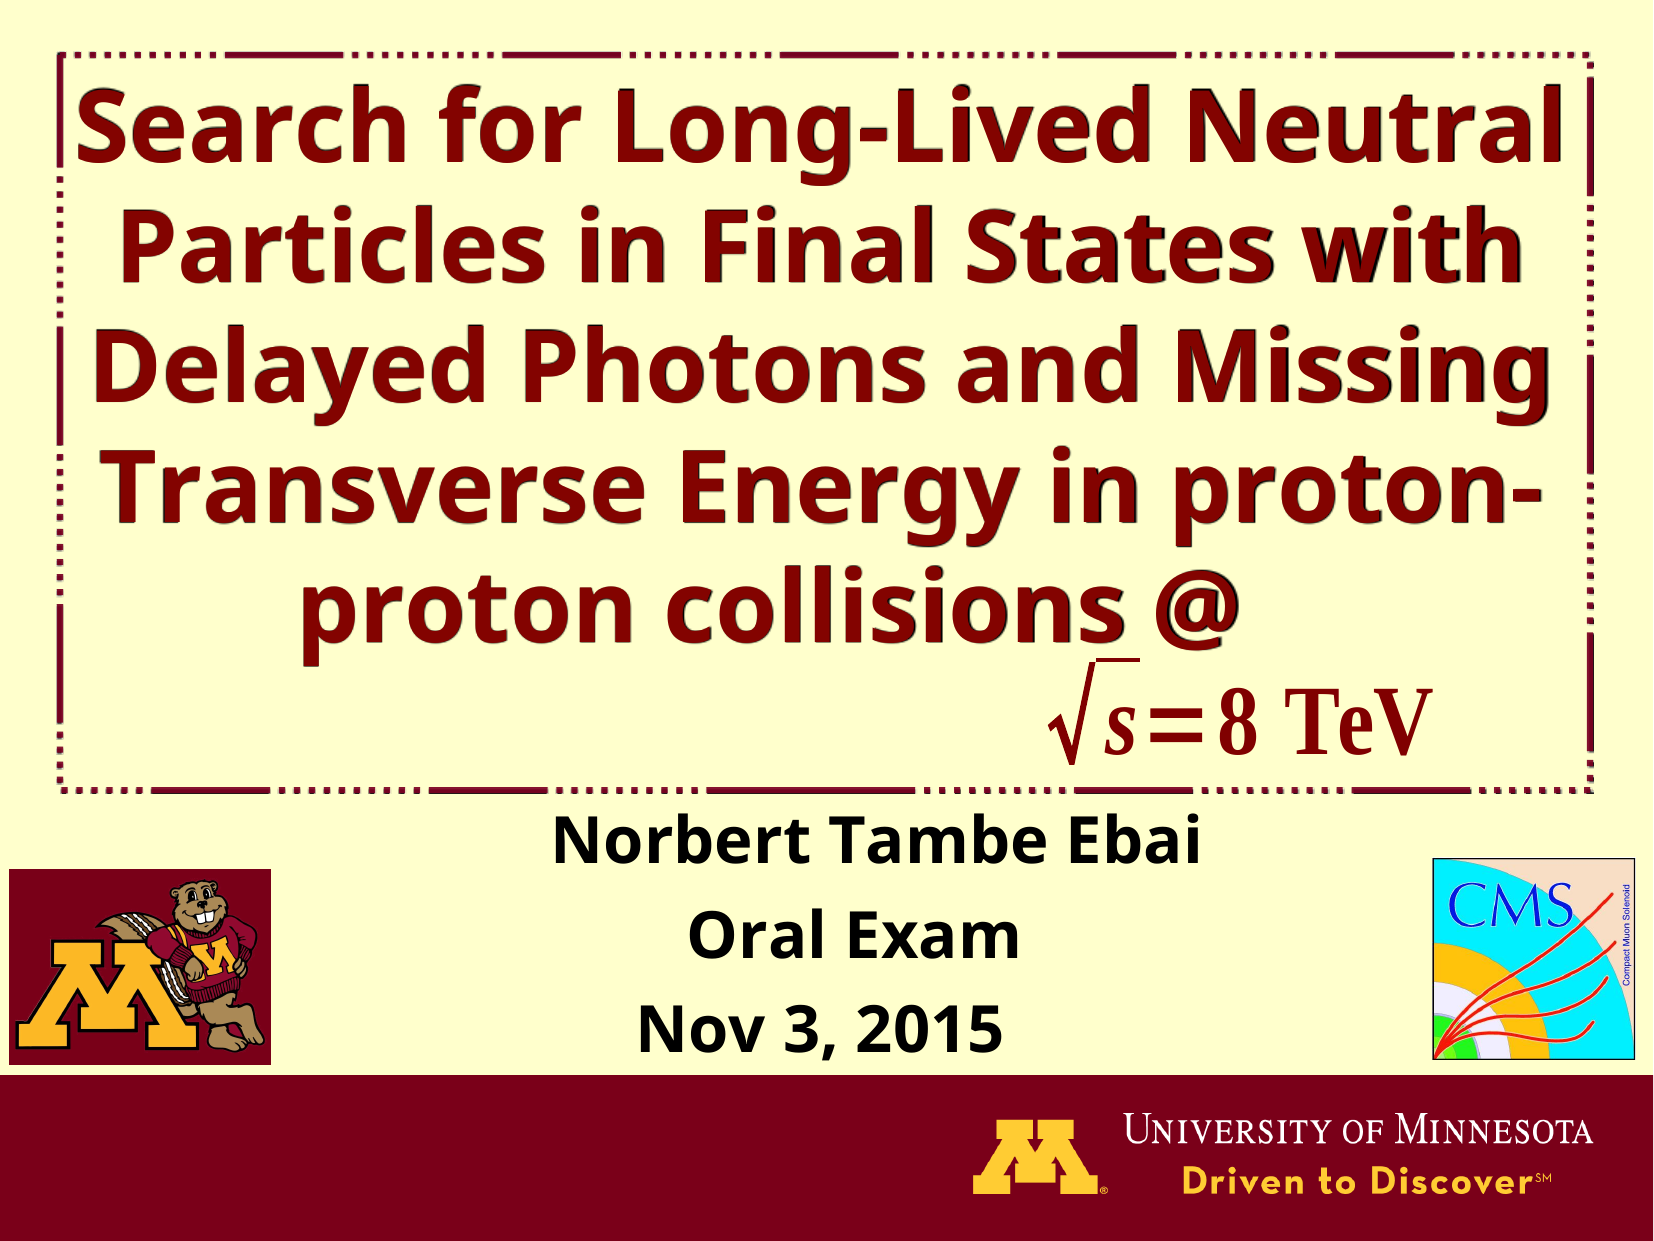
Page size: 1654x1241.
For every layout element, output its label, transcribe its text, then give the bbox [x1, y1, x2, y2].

picture [1432, 857, 1636, 1060]
list Norbert Tambe Ebai Oral Exam Nov 3, 2015 [495, 791, 1306, 1077]
picture [9, 869, 271, 1066]
title Search for Long-Lived Neutral Particles in Final States with Delayed Photons and Missing Transverse Energy in proton-proton collisions @ [60, 55, 1591, 791]
picture [0, 1075, 1654, 1241]
chart [1035, 652, 1443, 778]
